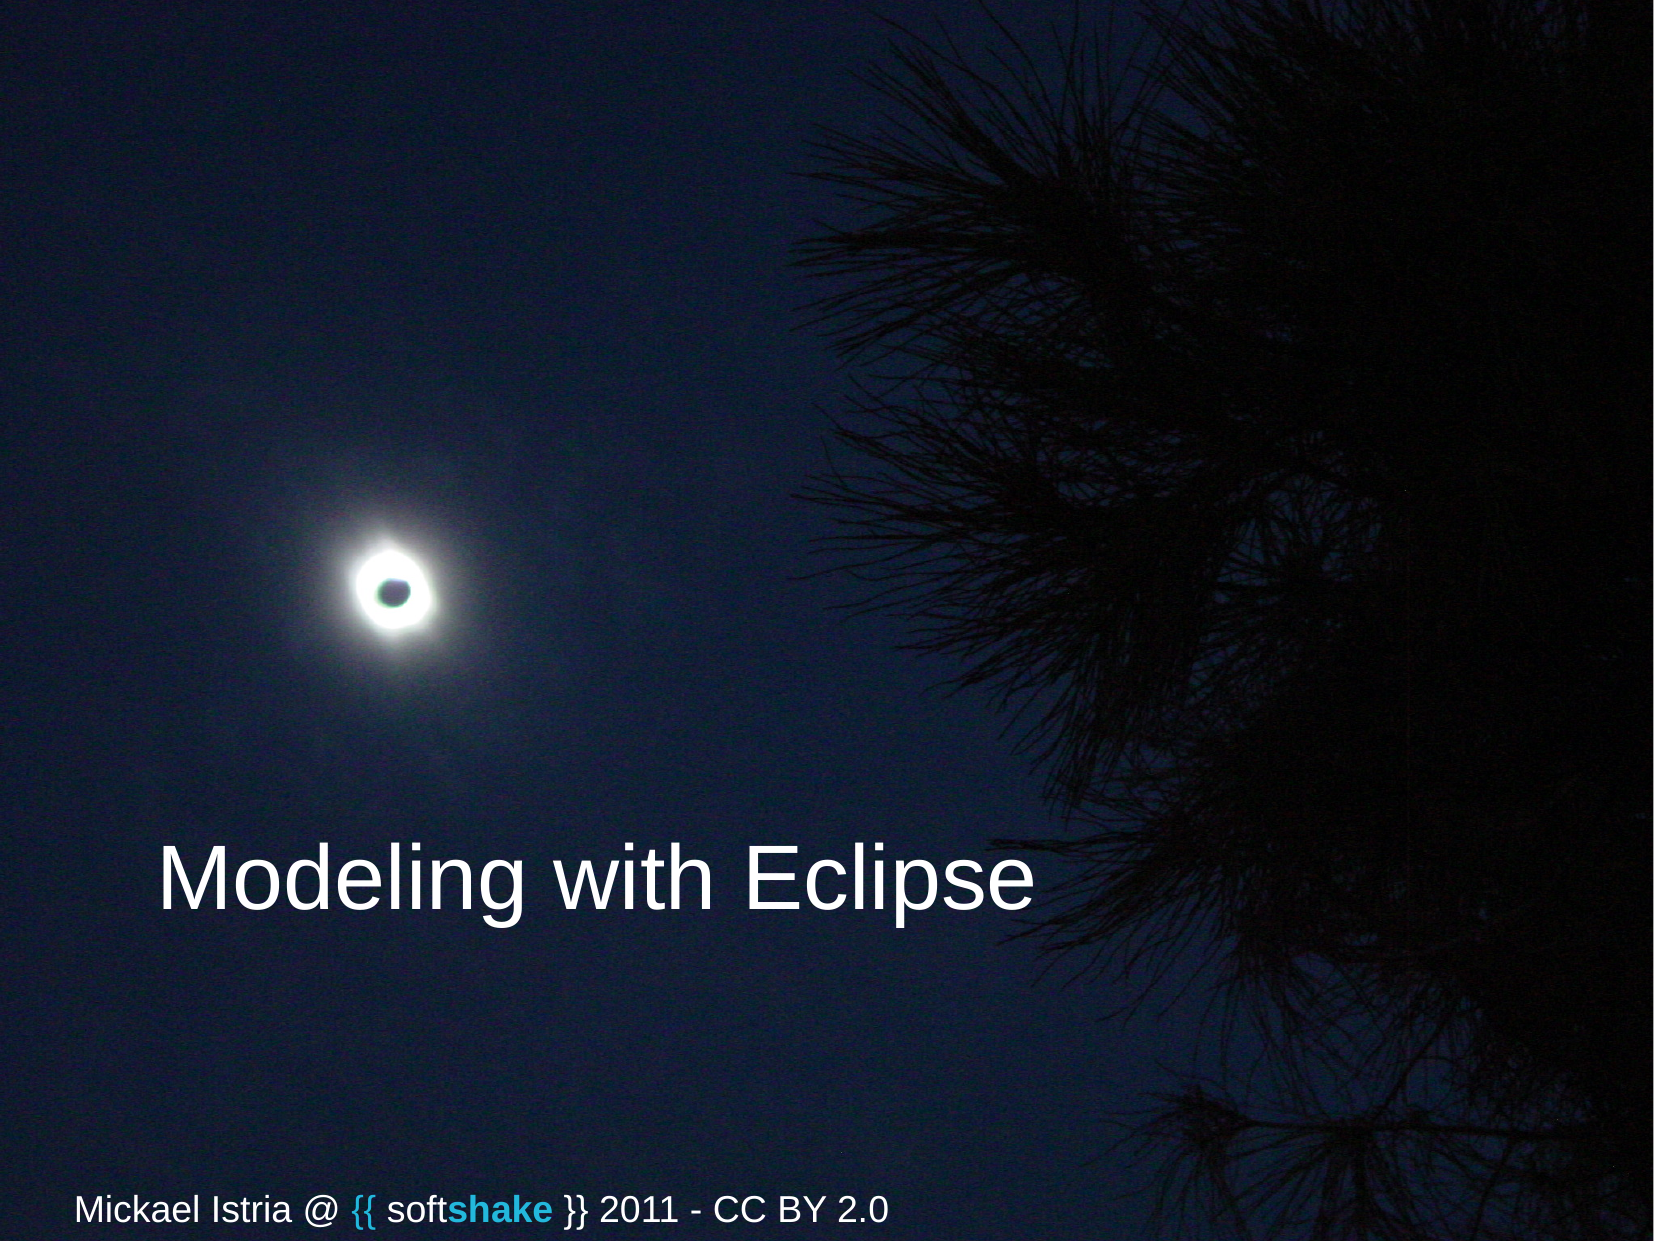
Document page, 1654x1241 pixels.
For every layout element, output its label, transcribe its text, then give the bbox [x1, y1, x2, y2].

text_box Mickael Istria @ {{ softshake }} 2011 - CC BY 2.0 [59, 1181, 915, 1238]
text_box Modeling with Eclipse [141, 819, 1055, 937]
picture [0, 0, 1654, 1241]
